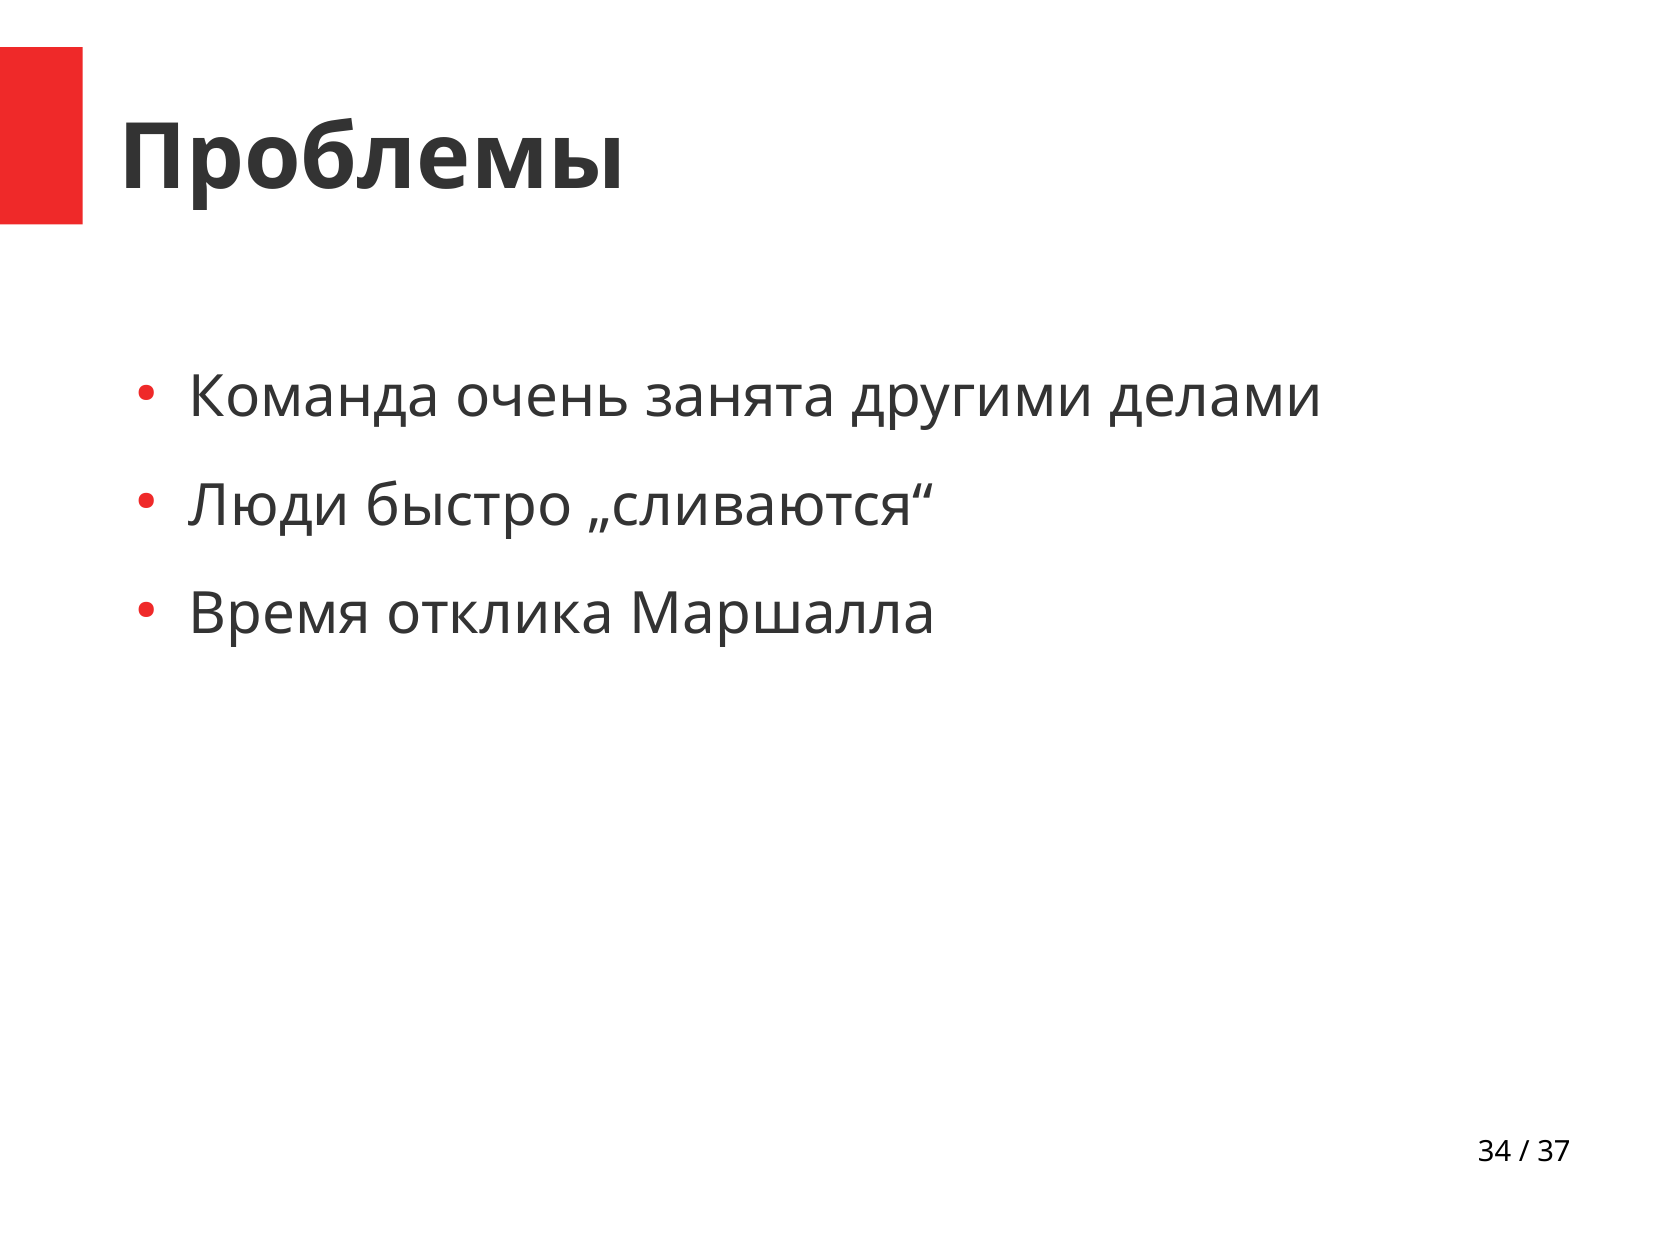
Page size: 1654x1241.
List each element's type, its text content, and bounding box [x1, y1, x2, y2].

list Команда очень занята другими делами Люди быстро „сливаются“ Время отклика Маршалла [118, 354, 1536, 1074]
title Проблемы [118, 49, 1571, 257]
